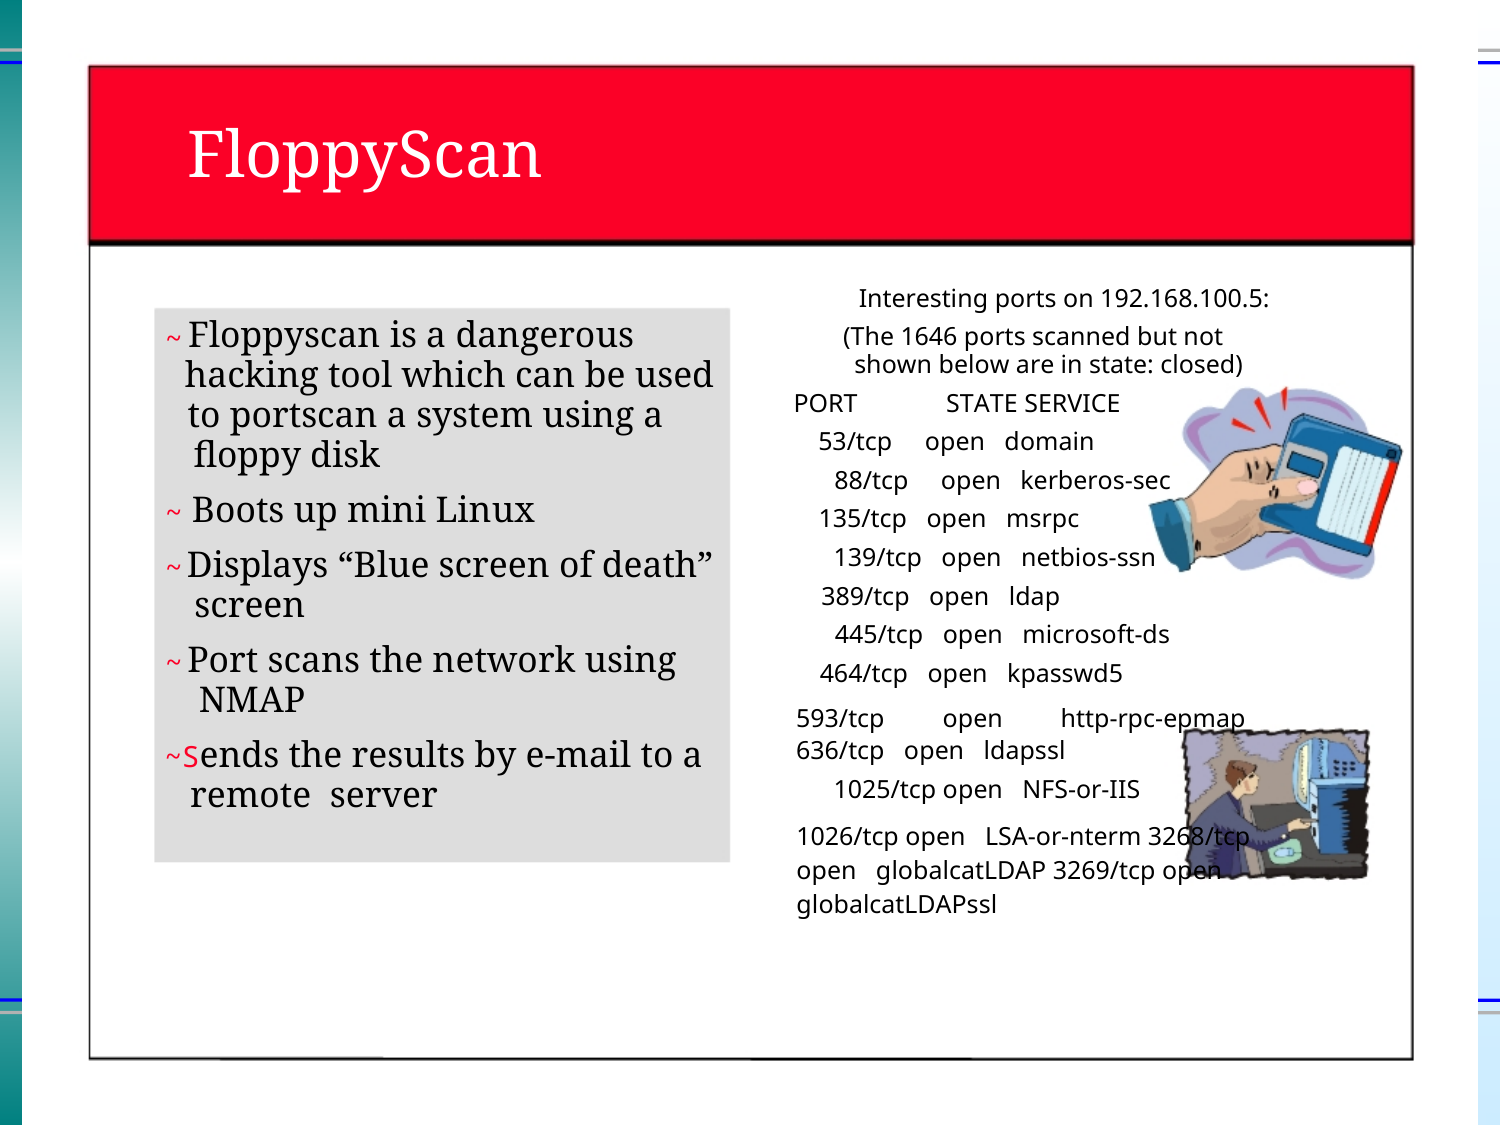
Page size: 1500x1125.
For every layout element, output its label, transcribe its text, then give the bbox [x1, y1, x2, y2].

text_box (The 1646 ports scanned but not [843, 317, 1246, 359]
text_box FloppyScan [187, 116, 575, 199]
text_box 139/tcp open netbios-ssn [833, 538, 1179, 580]
text_box screen [194, 580, 330, 633]
text_box ~ [165, 318, 188, 363]
picture [22, 0, 1500, 1125]
text_box 389/tcp open ldap [821, 577, 1083, 619]
text_box 1025/tcp open NFS-or-IIS [833, 770, 1163, 808]
text_box ~Sends the results by e-mail to a [164, 730, 728, 783]
text_box Floppyscan is a dangerous [188, 310, 659, 350]
text_box 445/tcp open microsoft-ds [835, 615, 1193, 657]
text_box 464/tcp open kpasswd5 [819, 654, 1146, 692]
text_box ~ [165, 642, 187, 688]
text_box 88/tcp open kerberos-sec [834, 461, 1193, 503]
text_box Boots up mini Linux [191, 485, 560, 538]
text_box NMAP [198, 675, 330, 727]
text_box to portscan a system using a [187, 390, 688, 443]
text_box 53/tcp open domain [818, 422, 1117, 464]
text_box hacking tool which can be used [184, 350, 739, 403]
text_box Port scans the network using [187, 635, 701, 688]
text_box 1026/tcp open LSA-or-nterm 3268/tcp open globalcatLDAP 3269/tcp open globalcatLDAPssl [796, 808, 1293, 927]
text_box STATE SERVICE [946, 383, 1143, 425]
text_box remote server [190, 770, 463, 822]
text_box Interesting ports on 192.168.100.5: [858, 278, 1292, 320]
text_box ~ [165, 547, 186, 593]
text_box 593/tcp open http-rpc-epmap 636/tcp open ldapssl [796, 692, 1262, 773]
text_box ~ [165, 492, 191, 538]
text_box Displays “Blue screen of death” [186, 540, 739, 593]
text_box PORT [793, 383, 880, 425]
text_box shown below are in state: closed) [854, 345, 1265, 387]
text_box 135/tcp open msrpc [818, 499, 1102, 541]
text_box floppy disk [193, 430, 405, 483]
